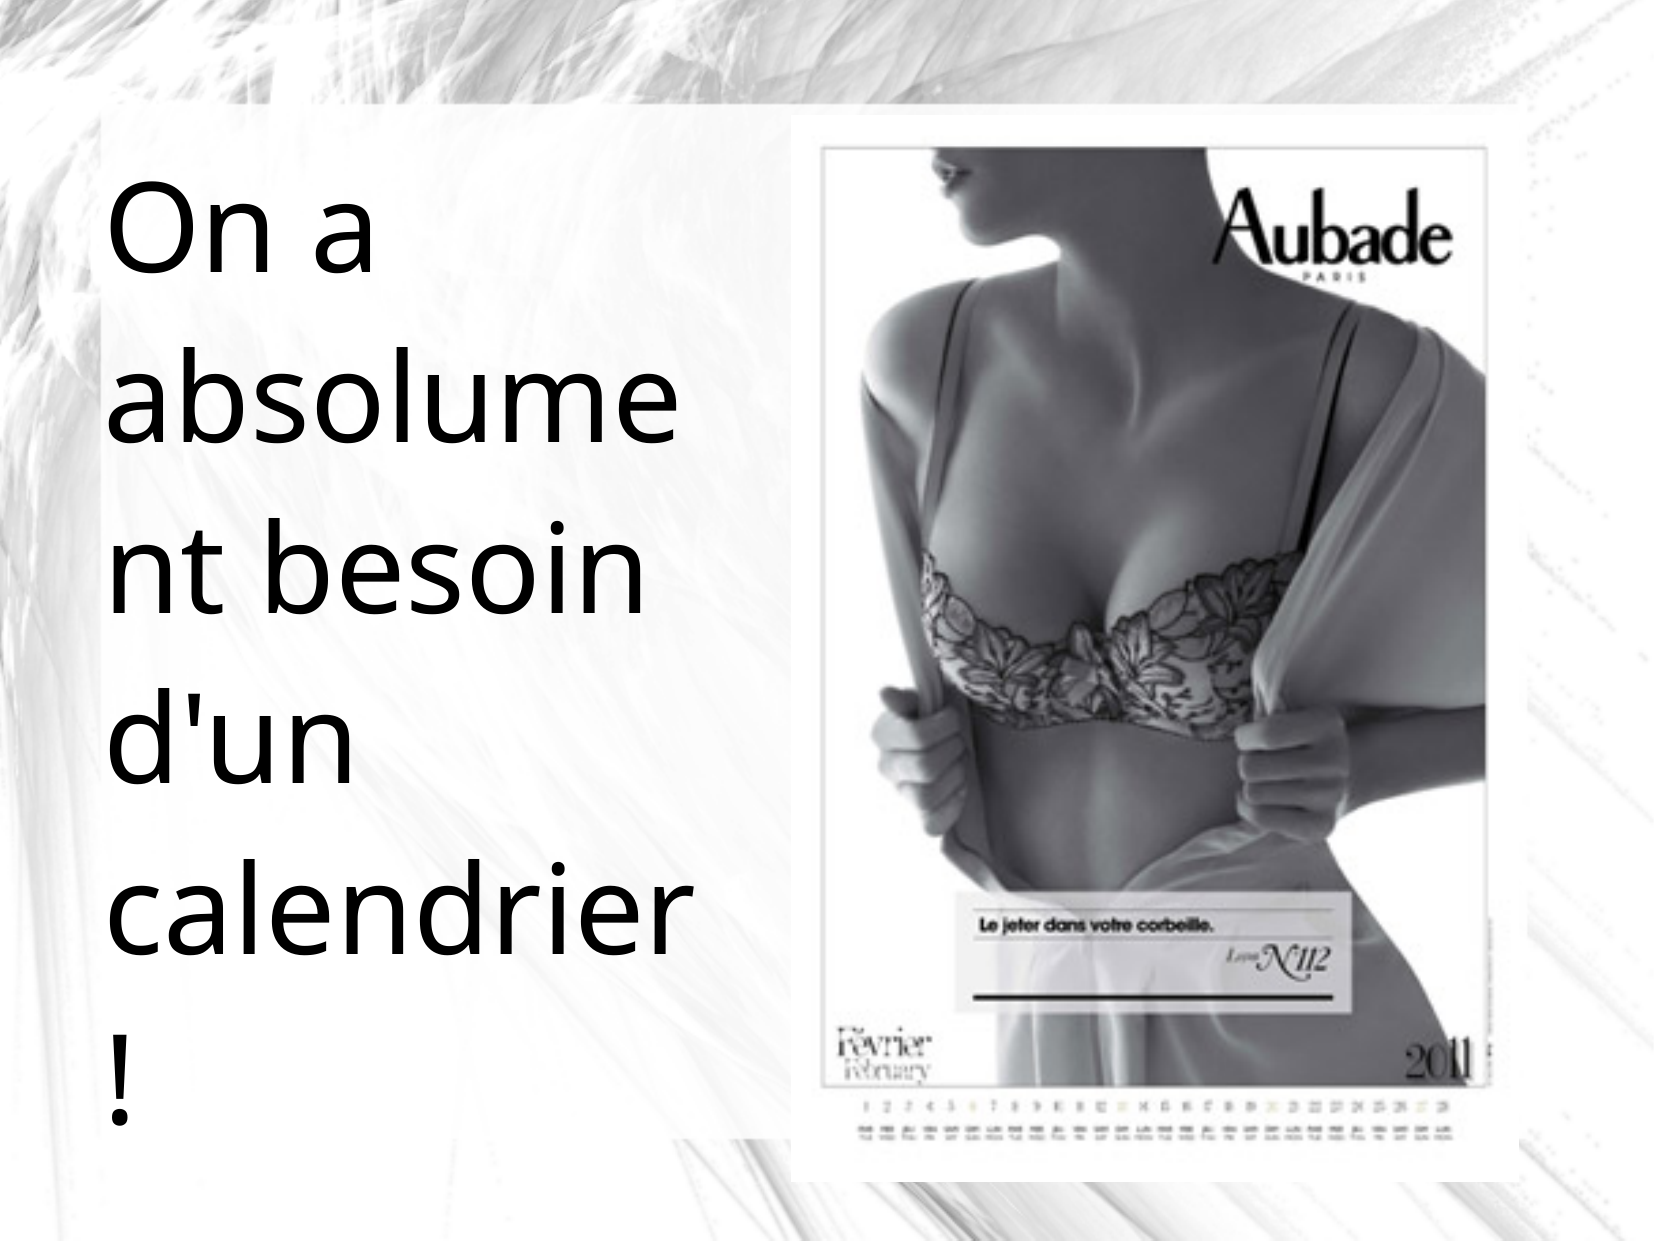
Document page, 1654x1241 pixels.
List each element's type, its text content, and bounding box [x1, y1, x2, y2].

text_box On a absolument besoin d'un calendrier ! [88, 131, 768, 927]
picture [0, 0, 1654, 1241]
